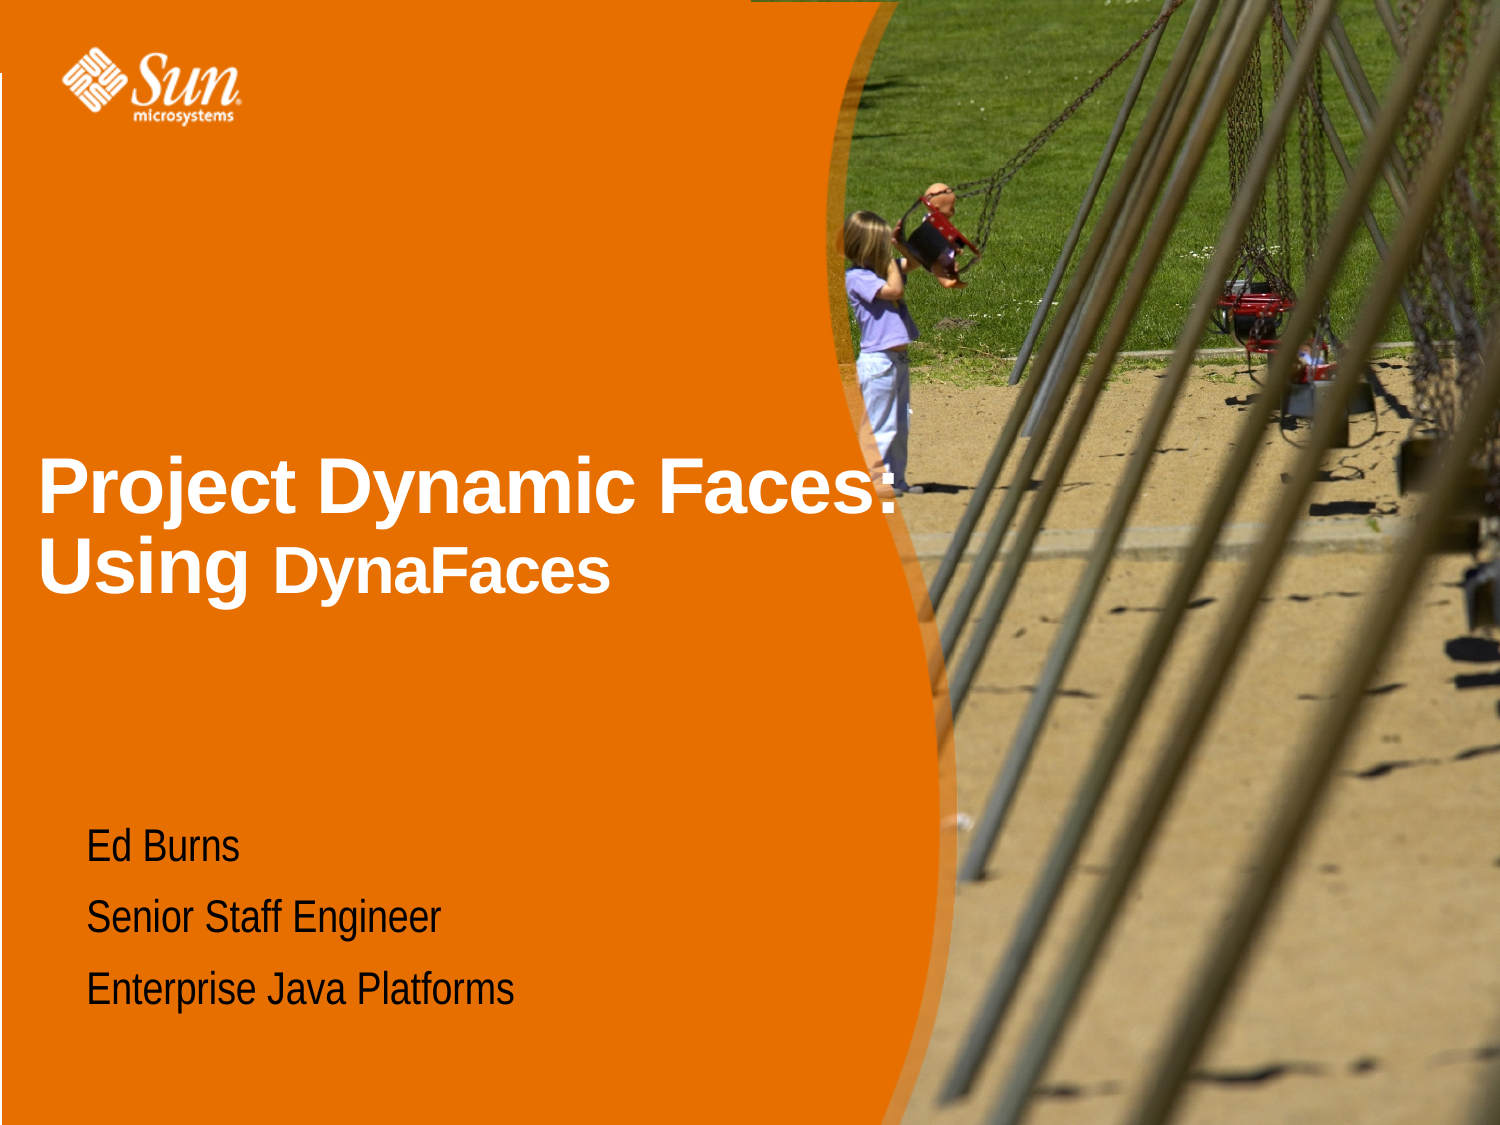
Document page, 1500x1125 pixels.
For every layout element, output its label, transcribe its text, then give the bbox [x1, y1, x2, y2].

title Project Dynamic Faces: Using DynaFaces [37, 450, 969, 732]
picture [0, 0, 1500, 1125]
list Ed Burns Senior Staff Engineer Enterprise Java Platforms [66, 825, 1057, 1087]
